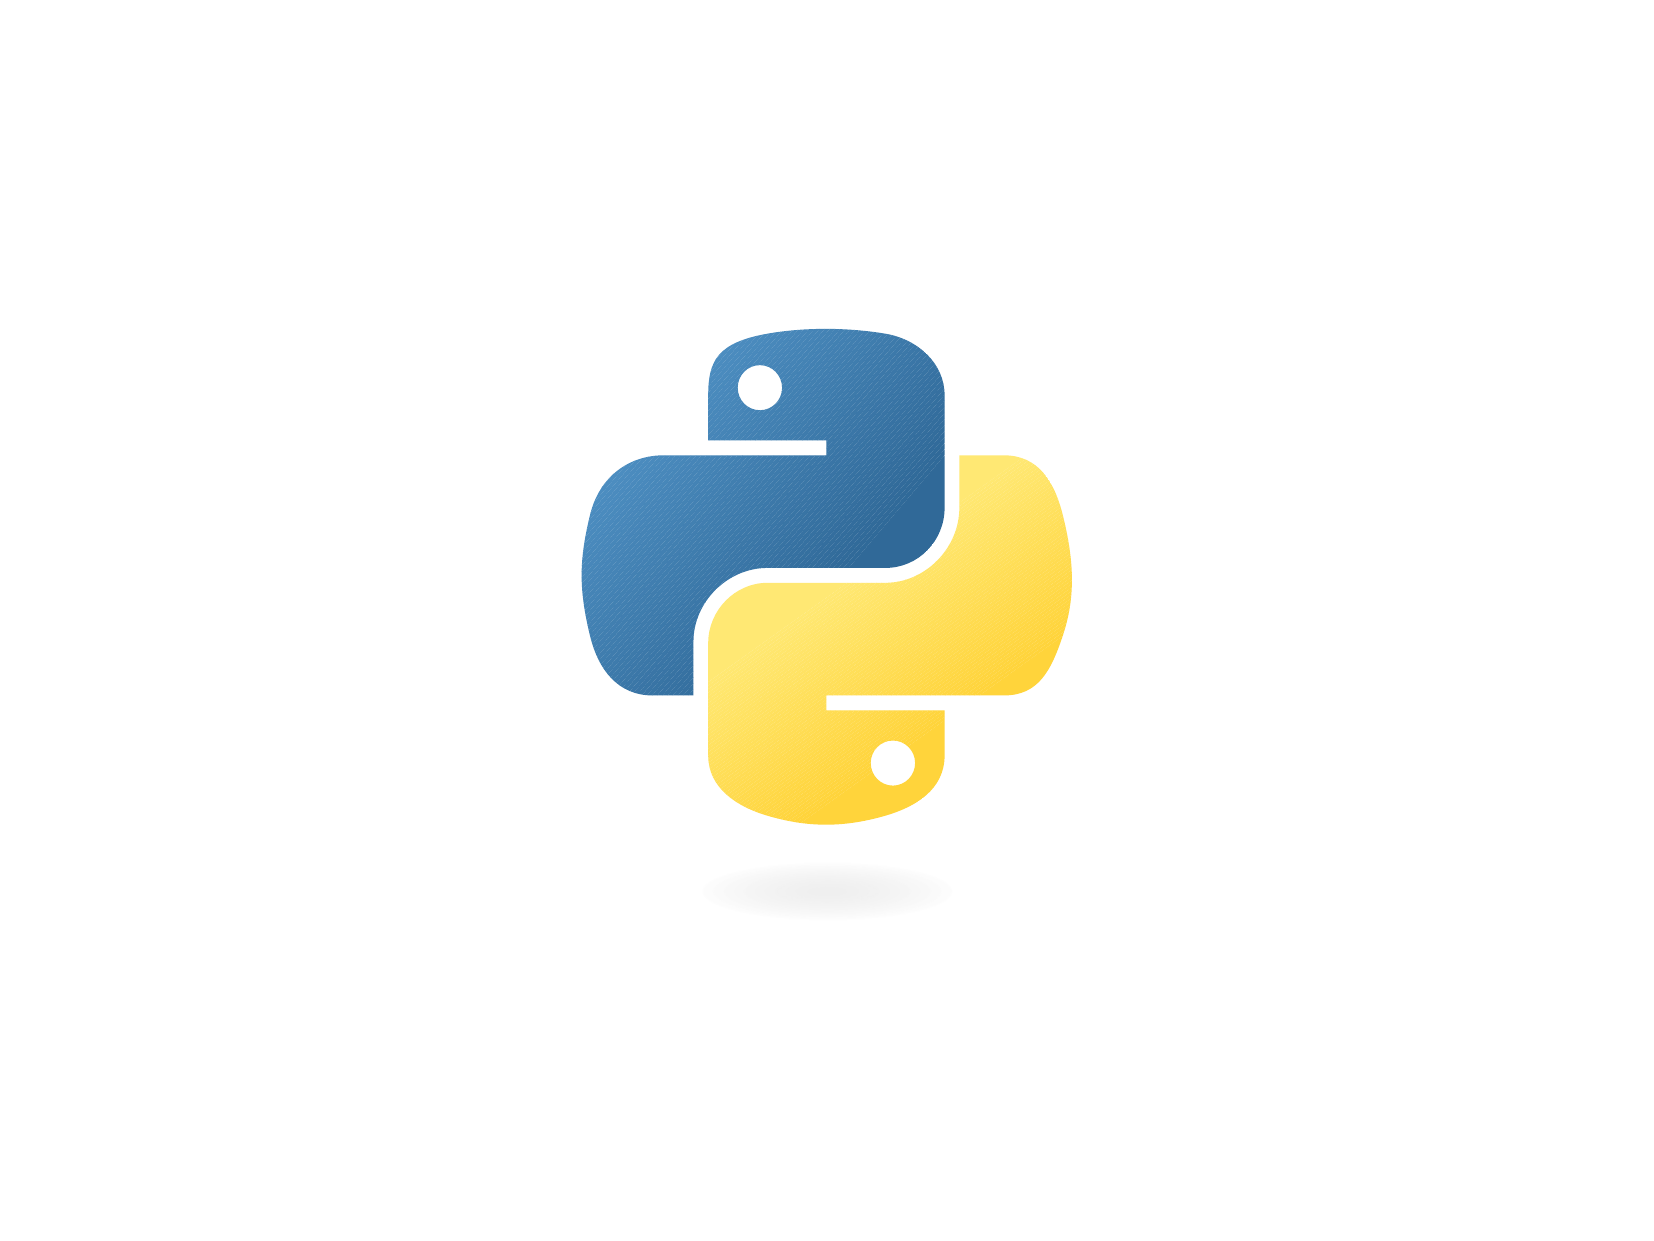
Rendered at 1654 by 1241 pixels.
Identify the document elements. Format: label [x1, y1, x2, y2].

picture [551, 299, 1102, 953]
